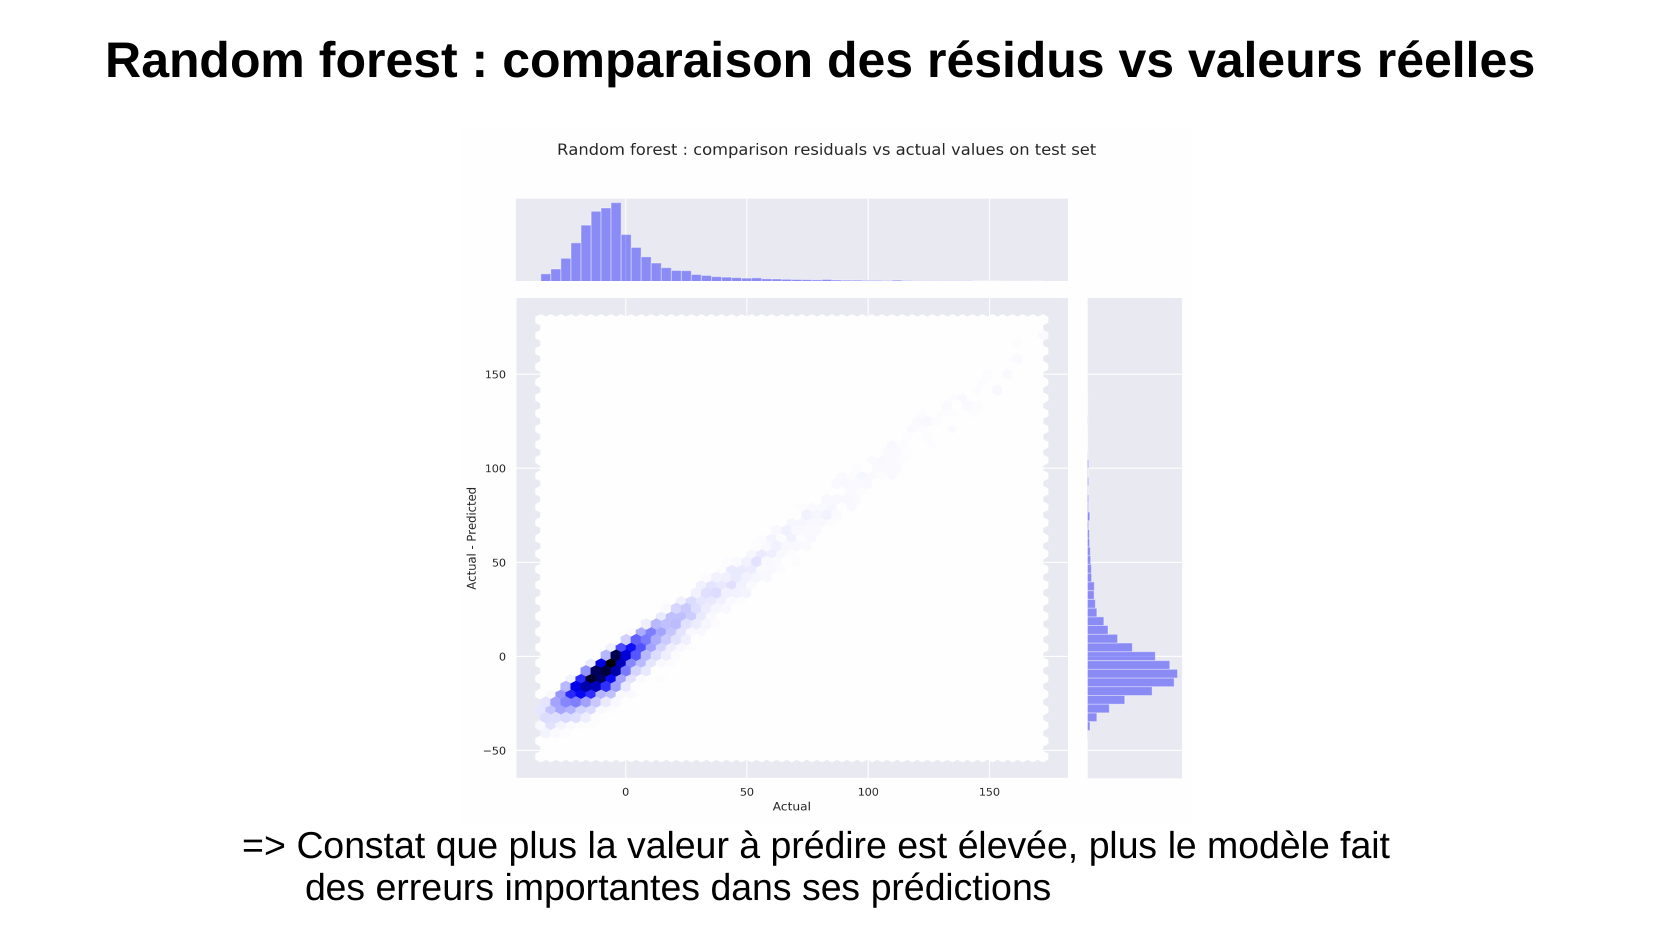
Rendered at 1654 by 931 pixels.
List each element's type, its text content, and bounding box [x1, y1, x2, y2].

text_box => Constat que plus la valeur à prédire est élevée, plus le modèle fait des erreurs importantes dans ses prédictions [227, 817, 1412, 917]
picture [460, 129, 1193, 817]
text_box Random forest : comparaison des résidus vs valeurs réelles [64, 24, 1577, 207]
